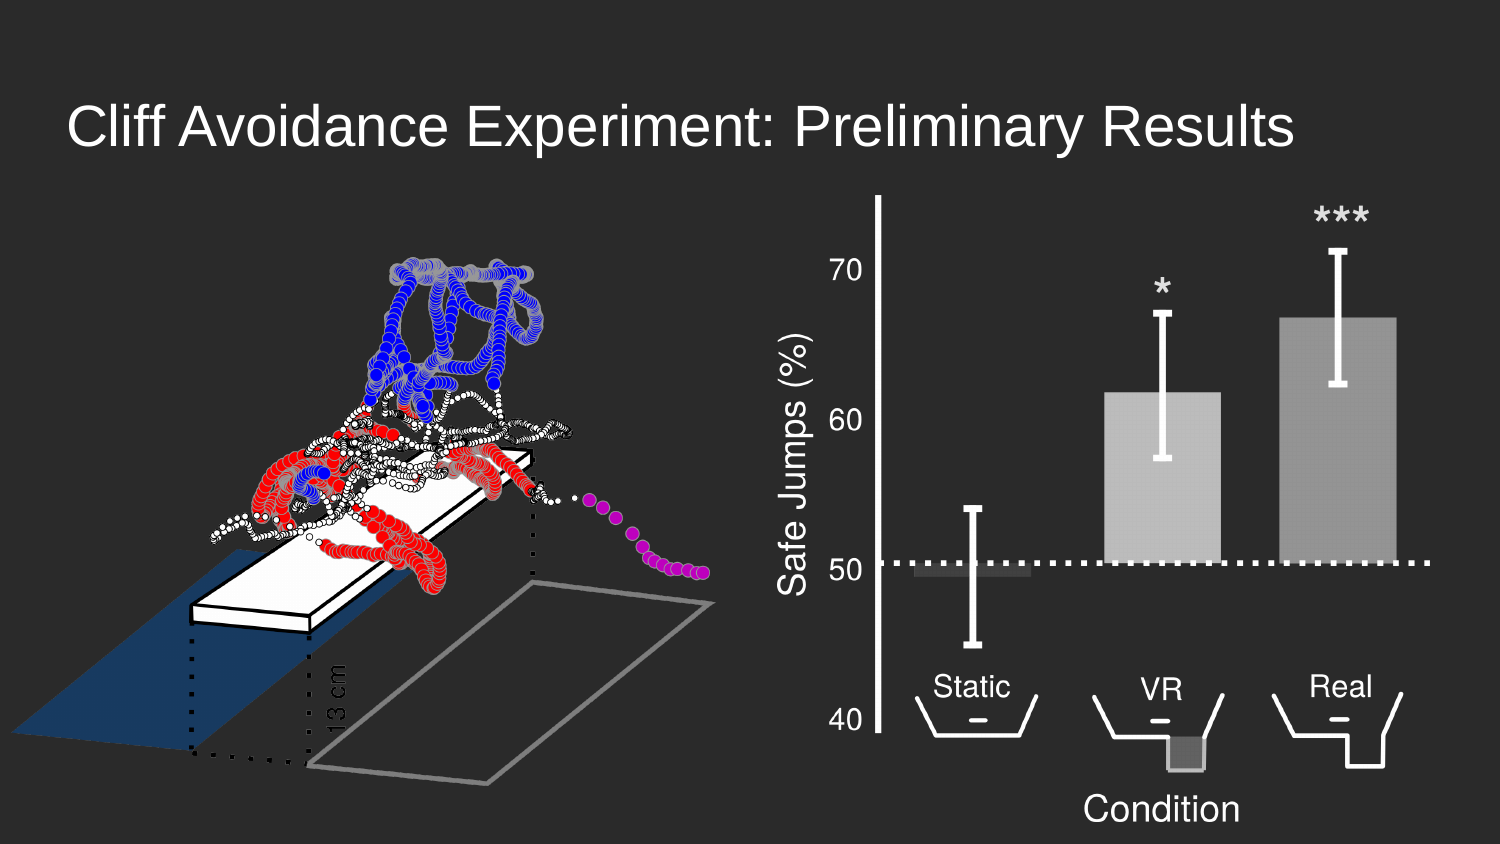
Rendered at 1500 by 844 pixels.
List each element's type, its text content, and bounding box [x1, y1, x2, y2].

picture [11, 257, 716, 786]
picture [777, 195, 1430, 822]
title Cliff Avoidance Experiment: Preliminary Results [51, 72, 1449, 167]
